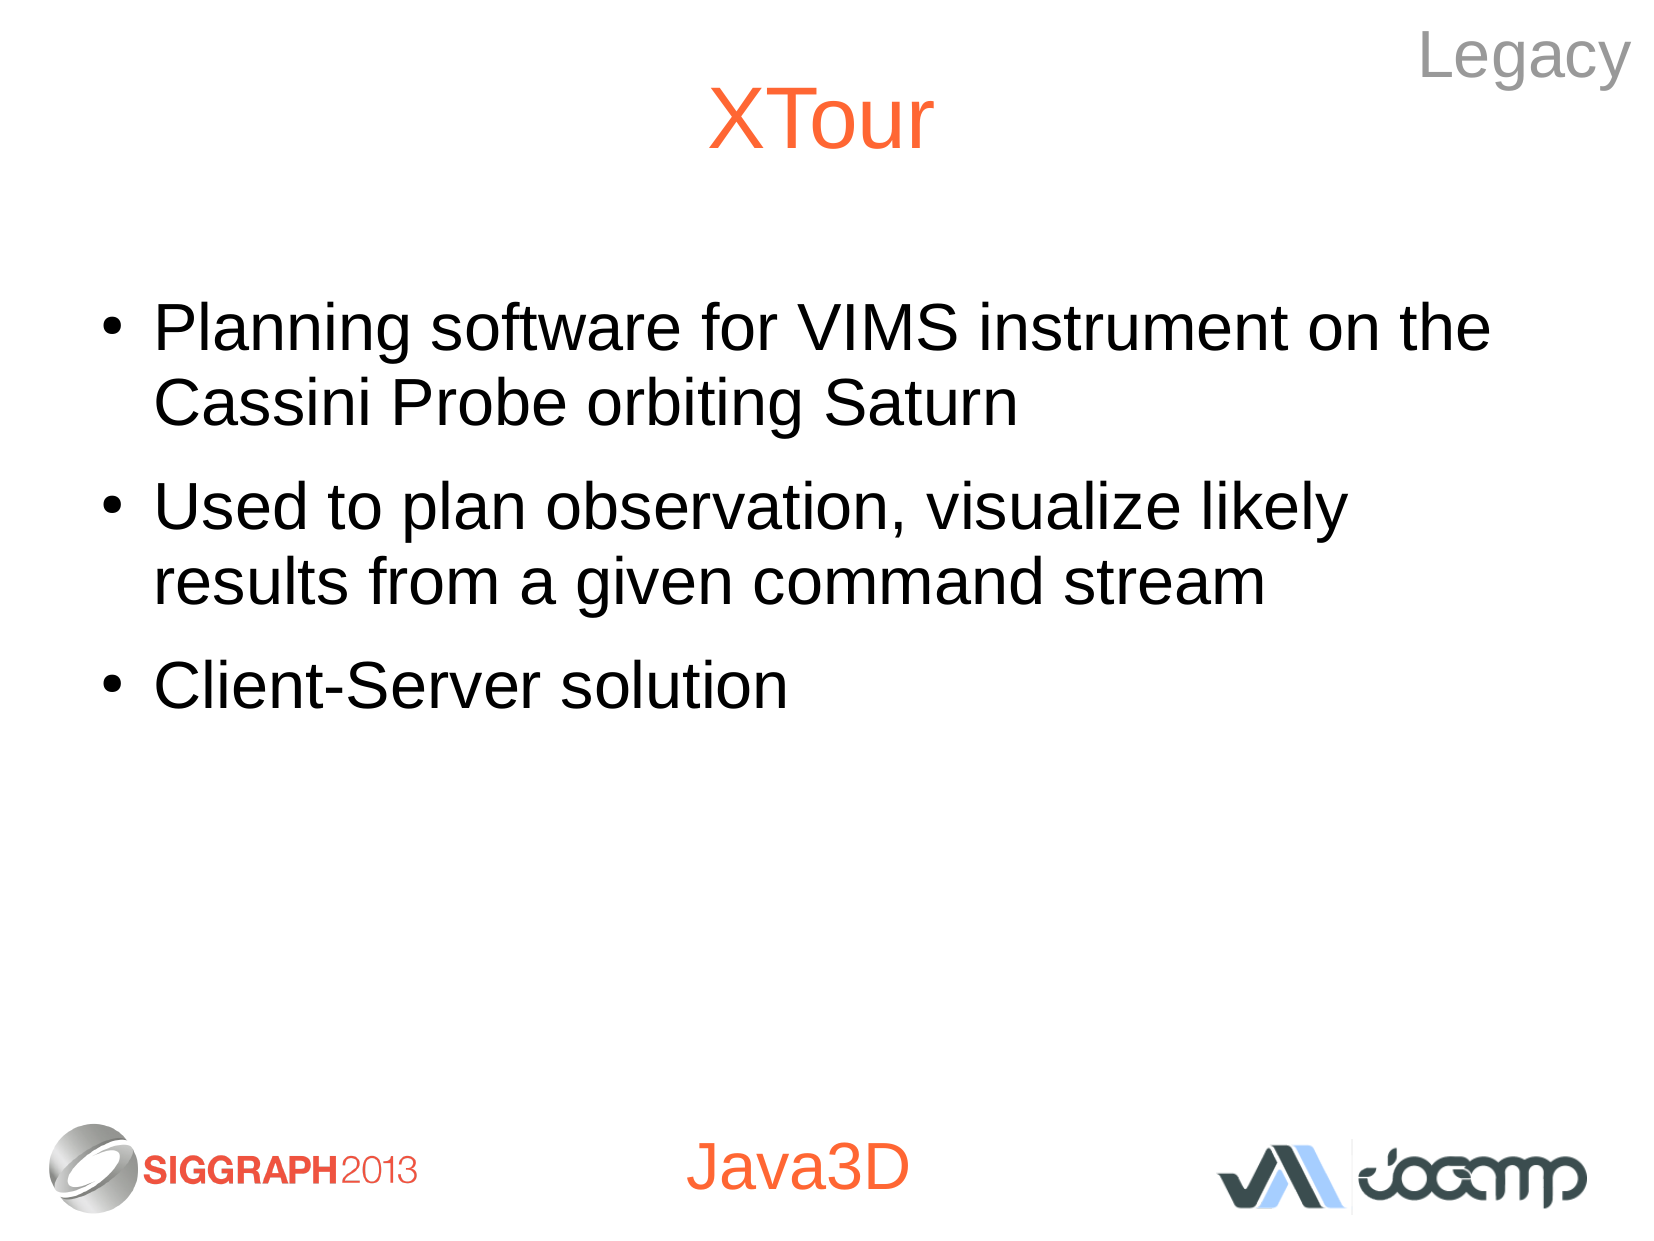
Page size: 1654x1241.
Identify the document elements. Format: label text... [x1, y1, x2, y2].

list Planning software for VIMS instrument on the Cassini Probe orbiting Saturn Used to plan observation, visualize likely results from a given command stream Client-Server solution [82, 290, 1538, 1010]
picture [45, 1122, 421, 1215]
title XTour [68, 49, 1576, 188]
text_box Legacy [1402, 9, 1648, 115]
picture [1215, 1139, 1587, 1215]
text_box Java3D [653, 1117, 946, 1216]
